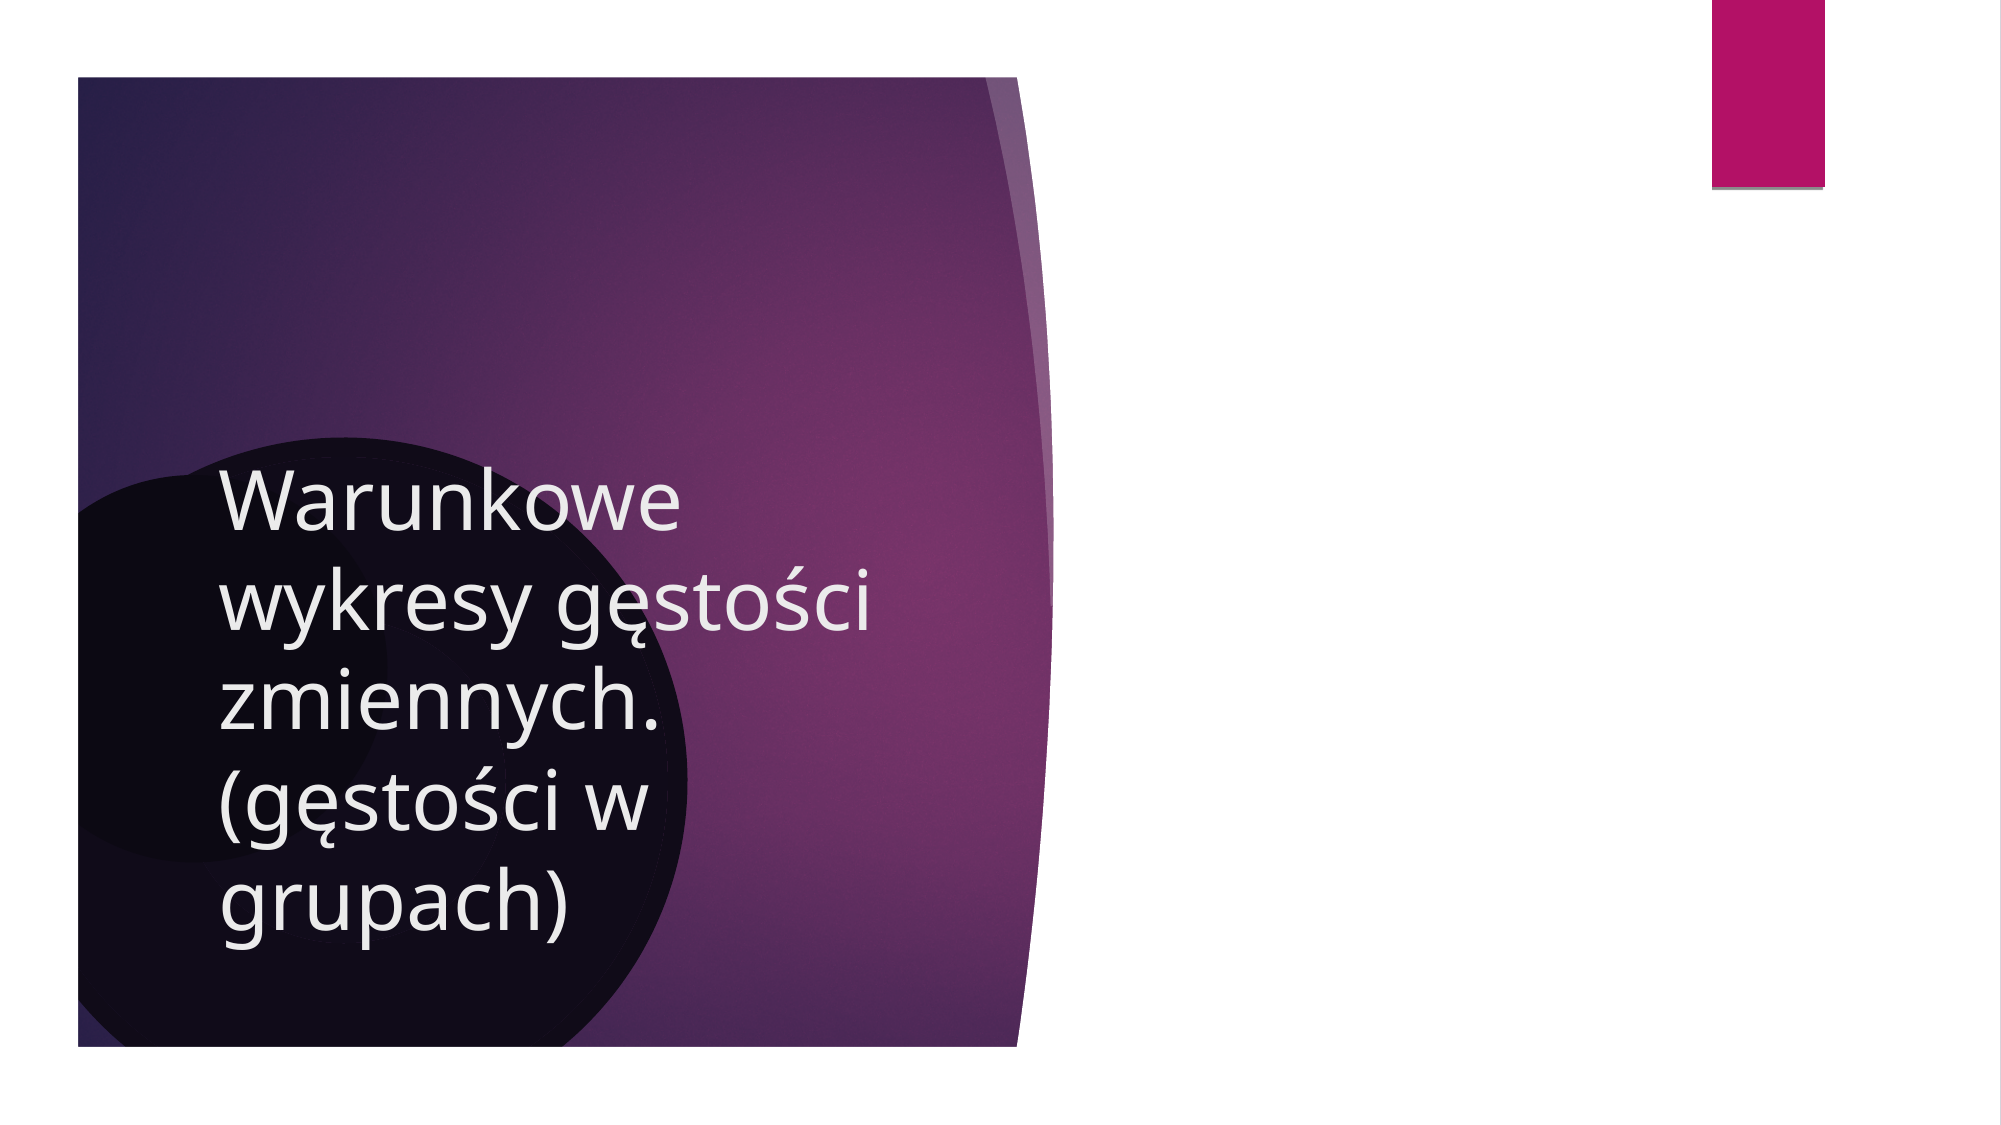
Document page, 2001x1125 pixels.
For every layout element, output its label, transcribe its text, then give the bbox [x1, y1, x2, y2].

title Warunkowe wykresy gęstości zmiennych. (gęstości w grupach) [189, 439, 904, 814]
